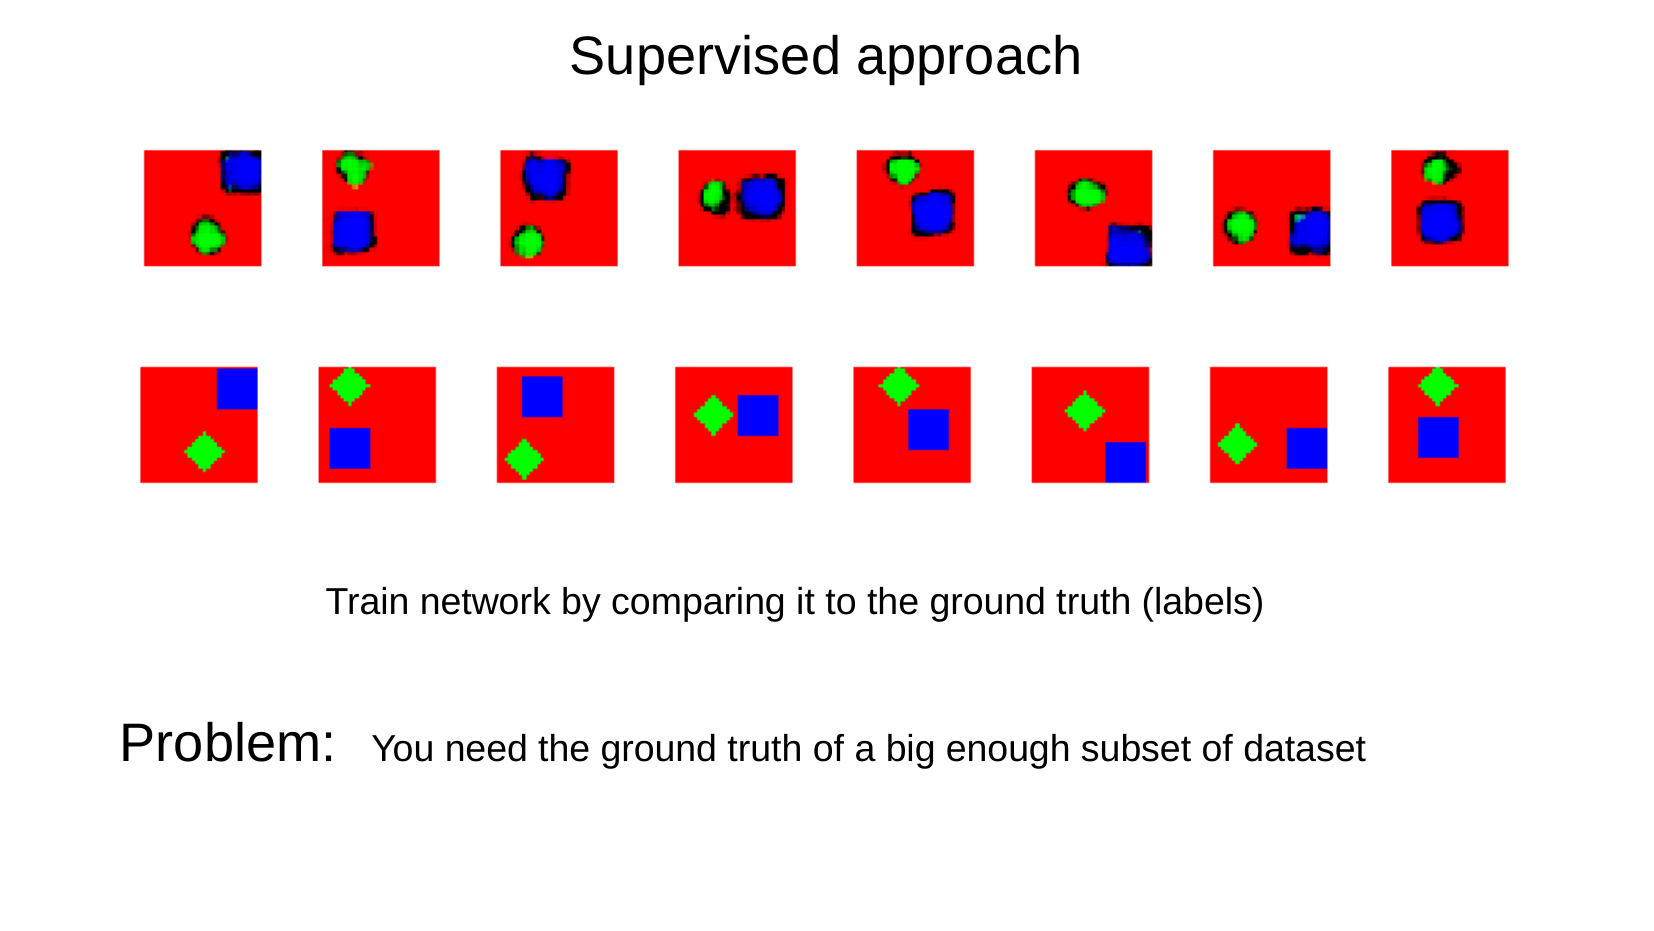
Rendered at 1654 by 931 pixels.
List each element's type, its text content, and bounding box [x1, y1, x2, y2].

picture [125, 355, 1520, 491]
text_box Problem: [105, 705, 352, 781]
picture [135, 135, 1526, 279]
text_box Train network by comparing it to the ground truth (labels) [310, 573, 1291, 631]
text_box You need the ground truth of a big enough subset of dataset [356, 720, 1382, 777]
text_box Supervised approach [0, 17, 1654, 94]
